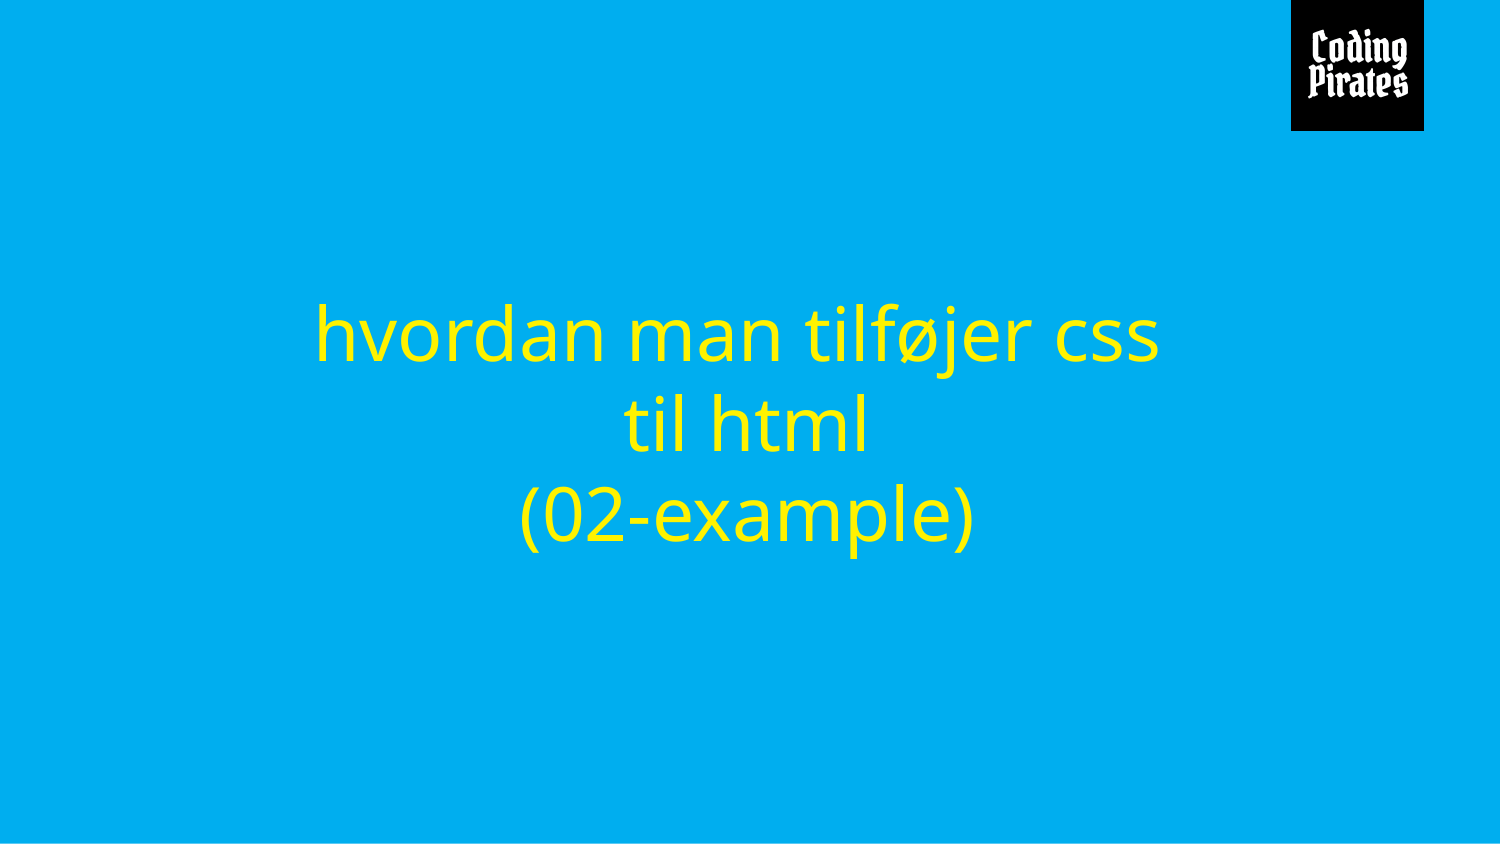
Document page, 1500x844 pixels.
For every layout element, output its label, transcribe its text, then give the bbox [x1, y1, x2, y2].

picture [1292, 0, 1423, 130]
title hvordan man tilføjer css til html (02-example) [5, 352, 1490, 491]
